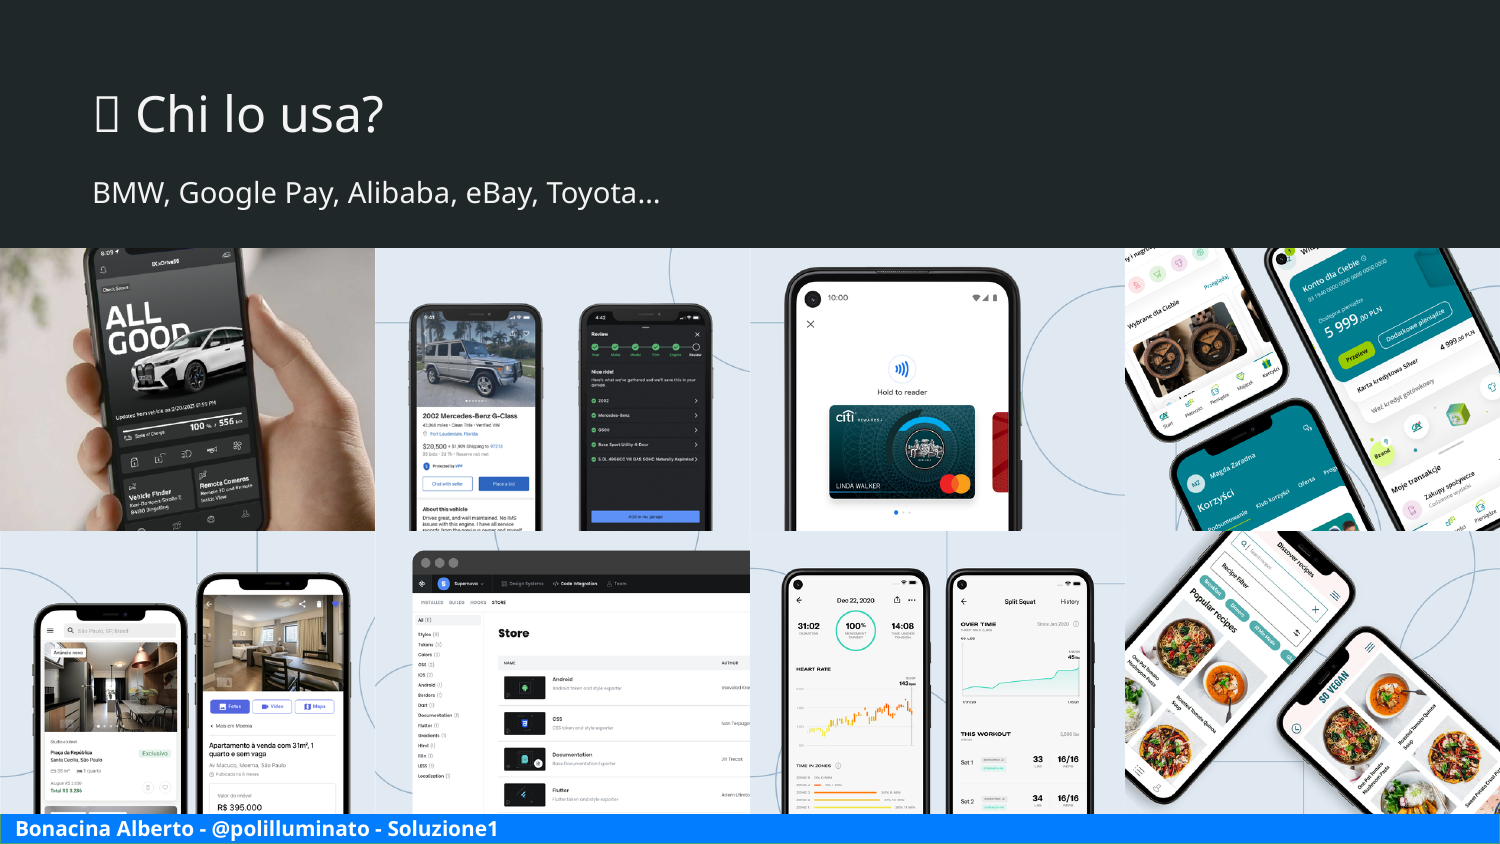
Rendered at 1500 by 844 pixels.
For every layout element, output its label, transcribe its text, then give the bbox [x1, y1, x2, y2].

text_box Bonacina Alberto - @polilluminato - Soluzione1 [0, 814, 1500, 844]
picture [0, 248, 1500, 814]
text_box BMW, Google Pay, Alibaba, eBay, Toyota… [77, 158, 1437, 224]
text_box 🤩 Chi lo usa? [77, 67, 453, 158]
